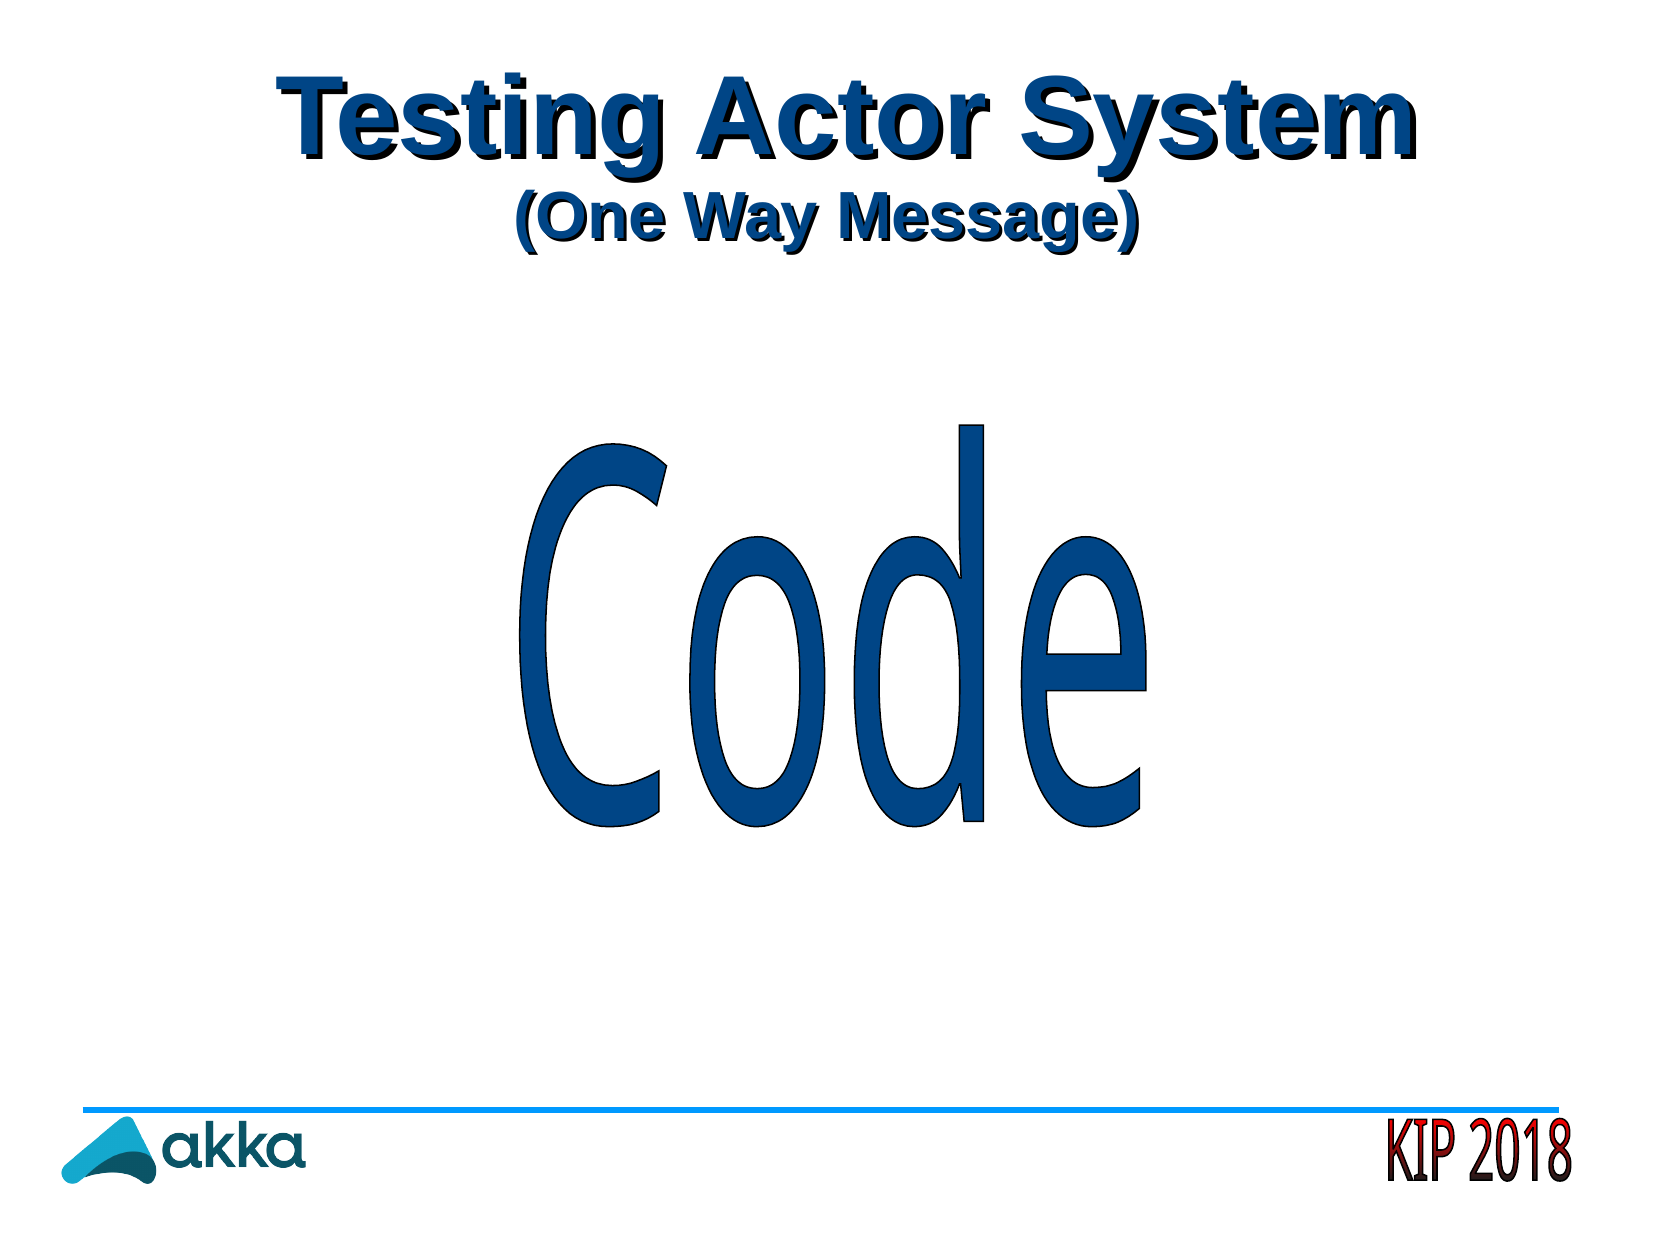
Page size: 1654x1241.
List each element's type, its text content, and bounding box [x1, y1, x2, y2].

text_box Code [1021, 536, 1146, 827]
title Testing Actor System (One Way Message) [82, 49, 1571, 257]
text_box Code [519, 443, 667, 827]
picture [61, 1116, 306, 1217]
text_box Code [689, 536, 825, 827]
text_box Code [854, 425, 984, 827]
